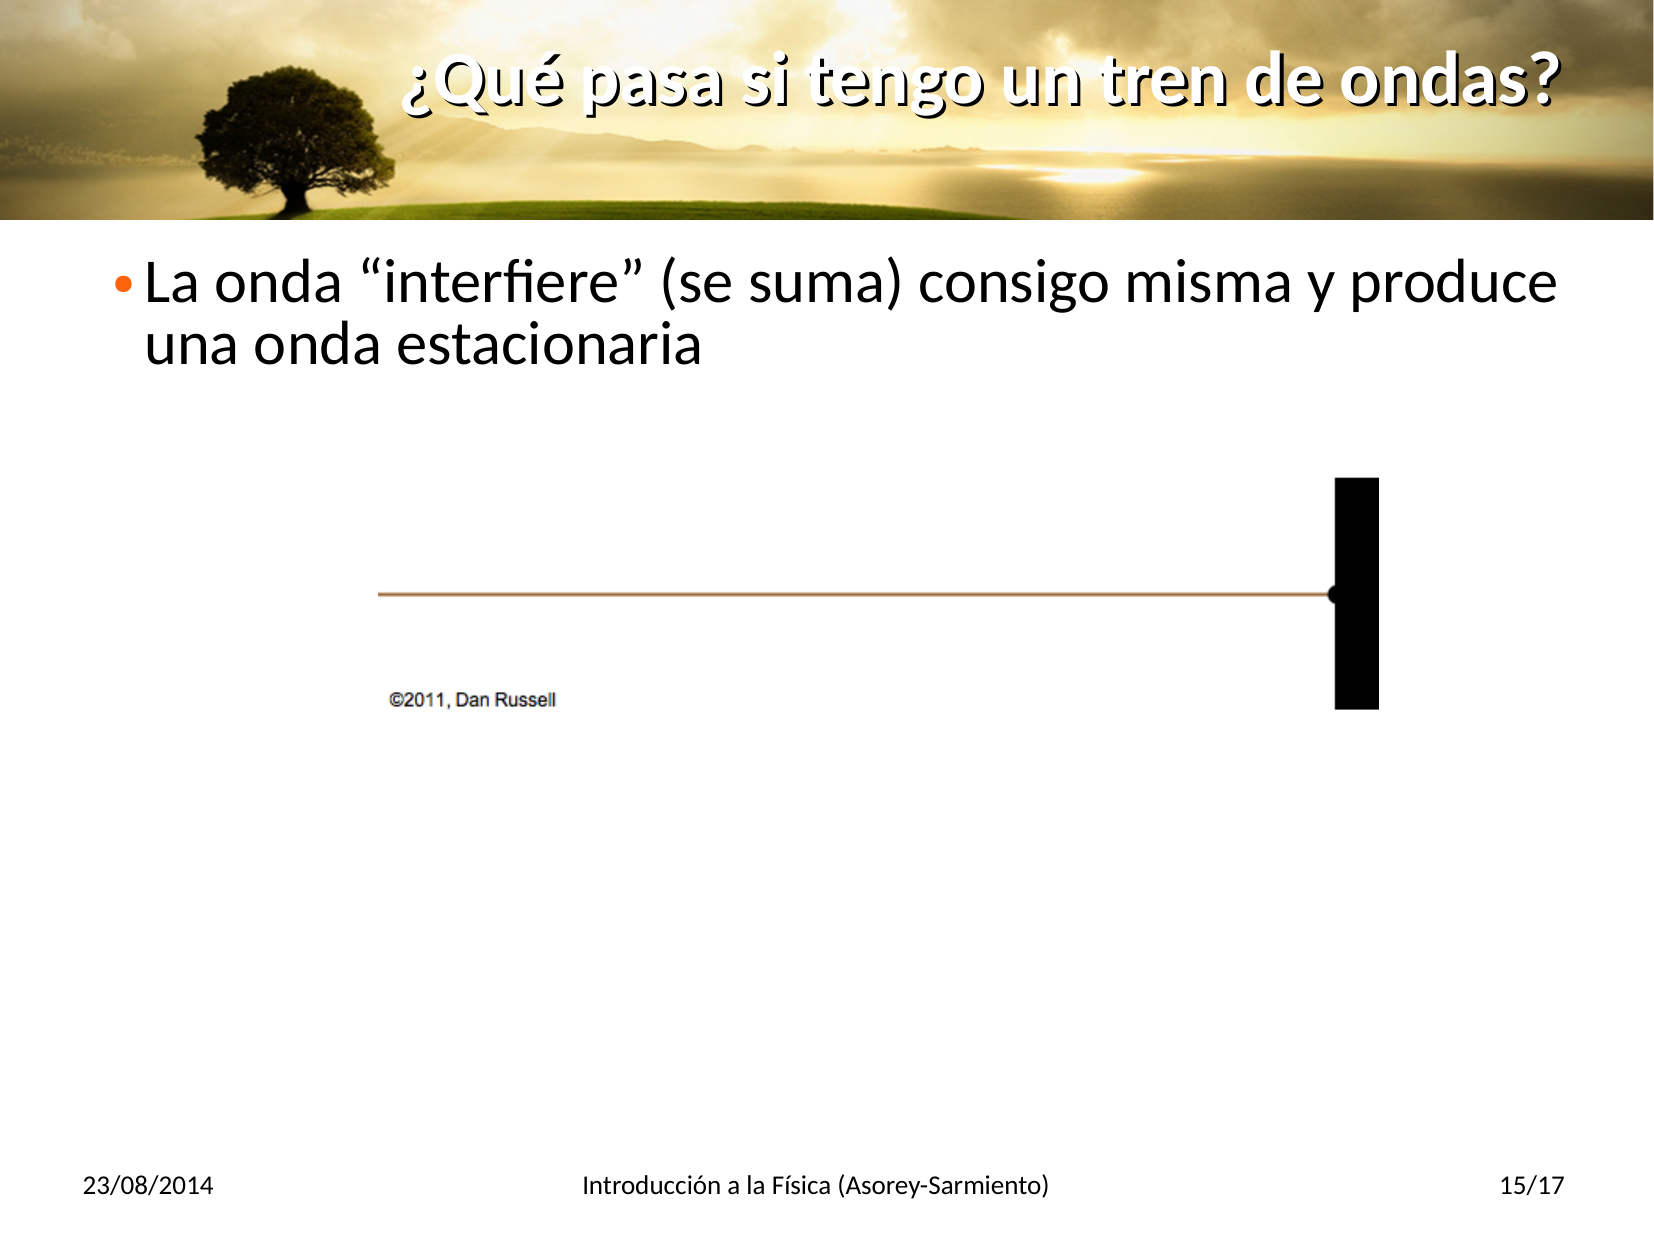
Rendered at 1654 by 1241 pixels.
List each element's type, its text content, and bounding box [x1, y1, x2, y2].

picture [378, 406, 1379, 782]
picture [0, 0, 1654, 220]
title ¿Qué pasa si tengo un tren de ondas? [75, 19, 1564, 151]
list La onda “interfiere” (se suma) consigo misma y produce una onda estacionaria [82, 255, 1571, 1156]
